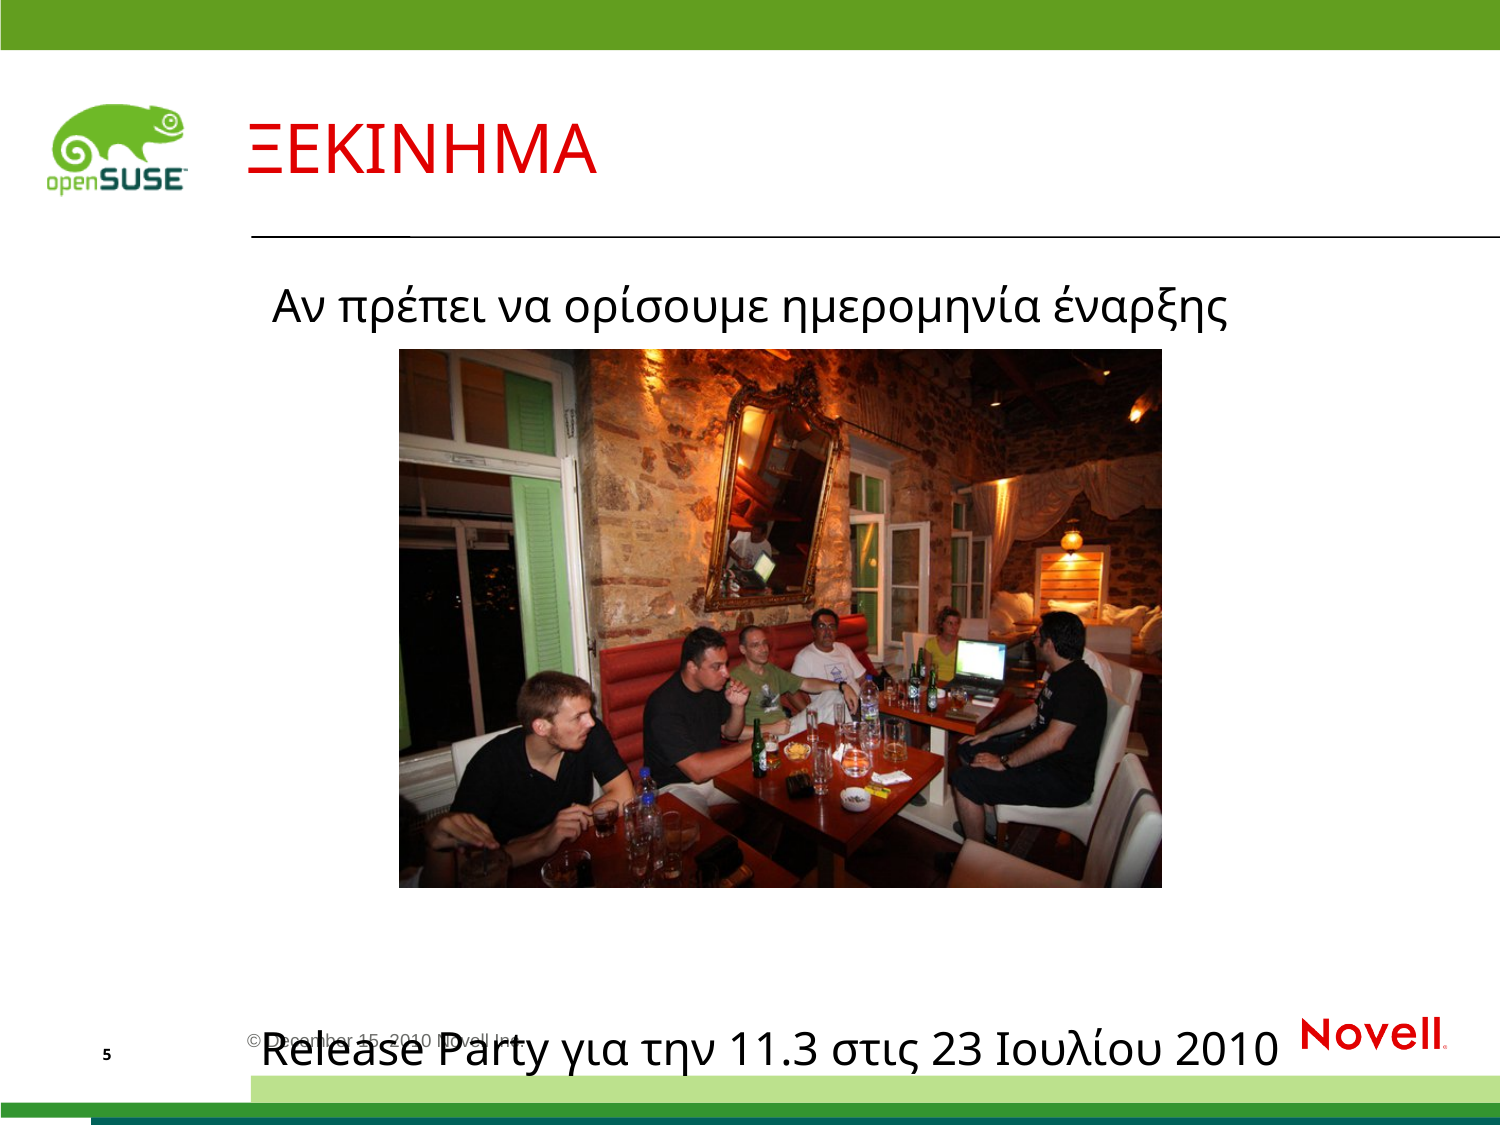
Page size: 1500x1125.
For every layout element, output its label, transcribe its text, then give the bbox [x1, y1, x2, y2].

picture [47, 104, 188, 197]
title ΞΕΚΙΝΗΜΑ [246, 60, 1409, 239]
picture [399, 349, 1162, 888]
picture [1295, 1026, 1453, 1056]
list Αν πρέπει να ορίσουμε ημερομηνία έναρξης Release Party για την 11.3 στις 23 Ιουλίου 2010 [245, 267, 1458, 1026]
